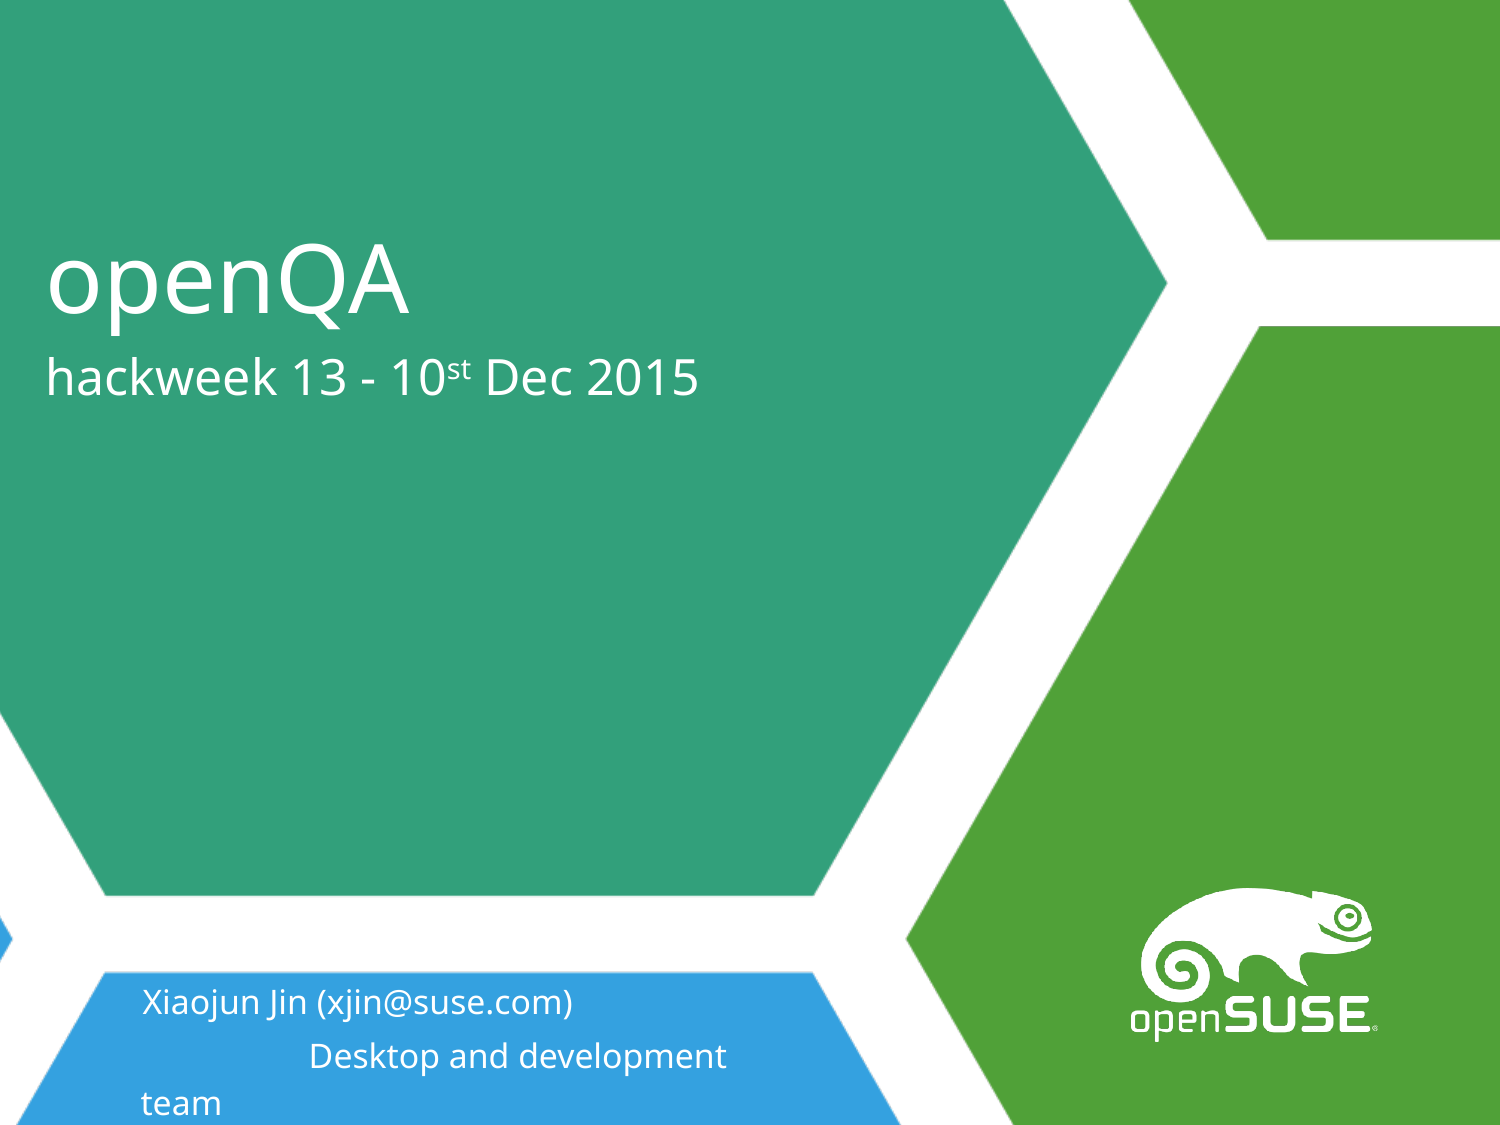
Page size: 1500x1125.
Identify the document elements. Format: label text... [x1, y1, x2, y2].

title openQA hackweek 13 - 10st Dec 2015 [45, 136, 1095, 410]
list Xiaojun Jin (xjin@suse.com) Desktop and development team [140, 978, 765, 1125]
picture [0, 0, 1500, 1125]
